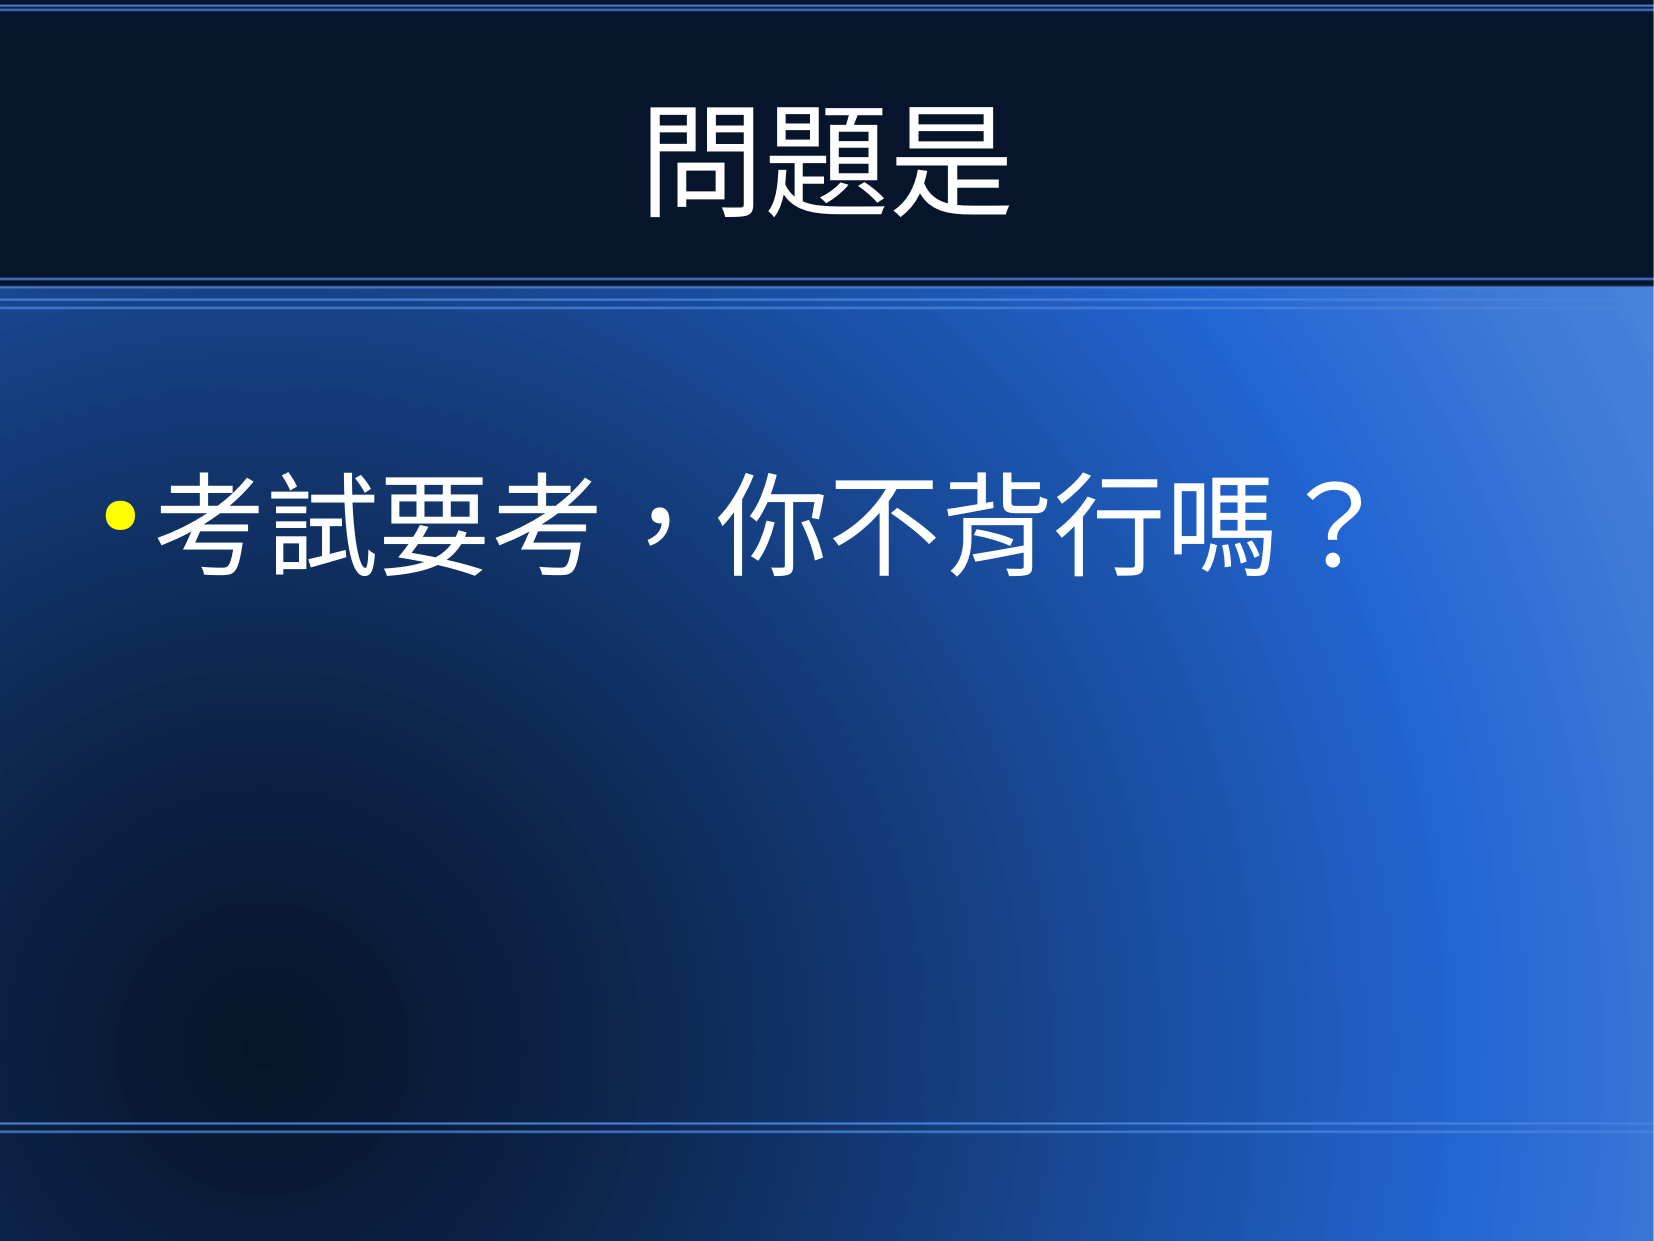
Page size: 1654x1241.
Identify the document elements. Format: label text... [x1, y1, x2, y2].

title 問題是 [82, 49, 1571, 257]
picture [0, 0, 1654, 1241]
list 考試要考，你不背行嗎？ [82, 355, 1571, 1241]
